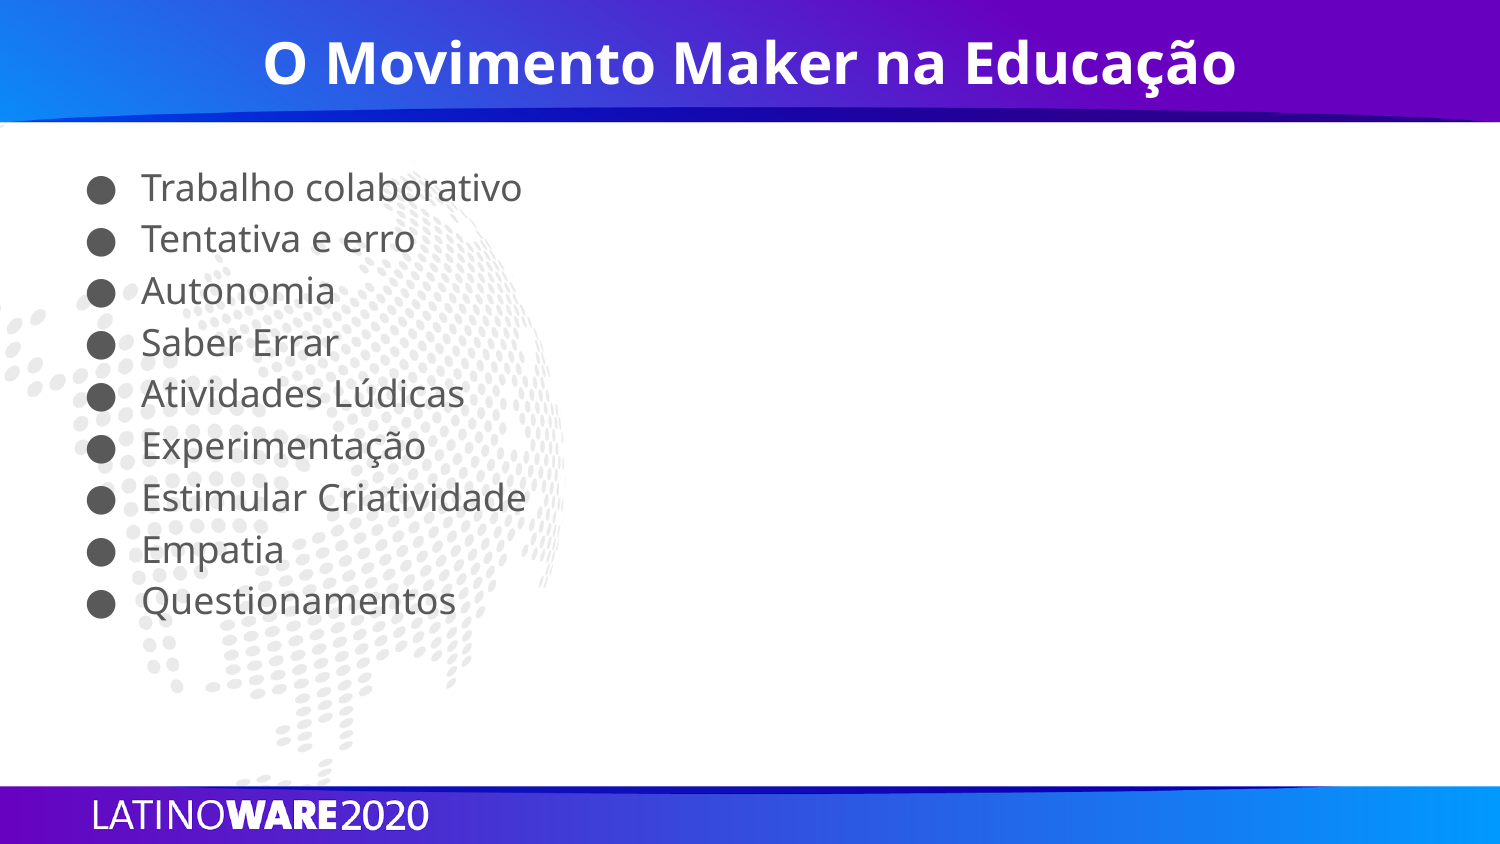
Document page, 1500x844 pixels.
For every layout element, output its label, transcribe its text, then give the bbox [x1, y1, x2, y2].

picture [0, 0, 1500, 844]
title O Movimento Maker na Educação [51, 11, 1449, 106]
list Trabalho colaborativo Tentativa e erro Autonomia Saber Errar Atividades Lúdicas Experimentação Estimular Criatividade Empatia Questionamentos [51, 141, 1449, 750]
